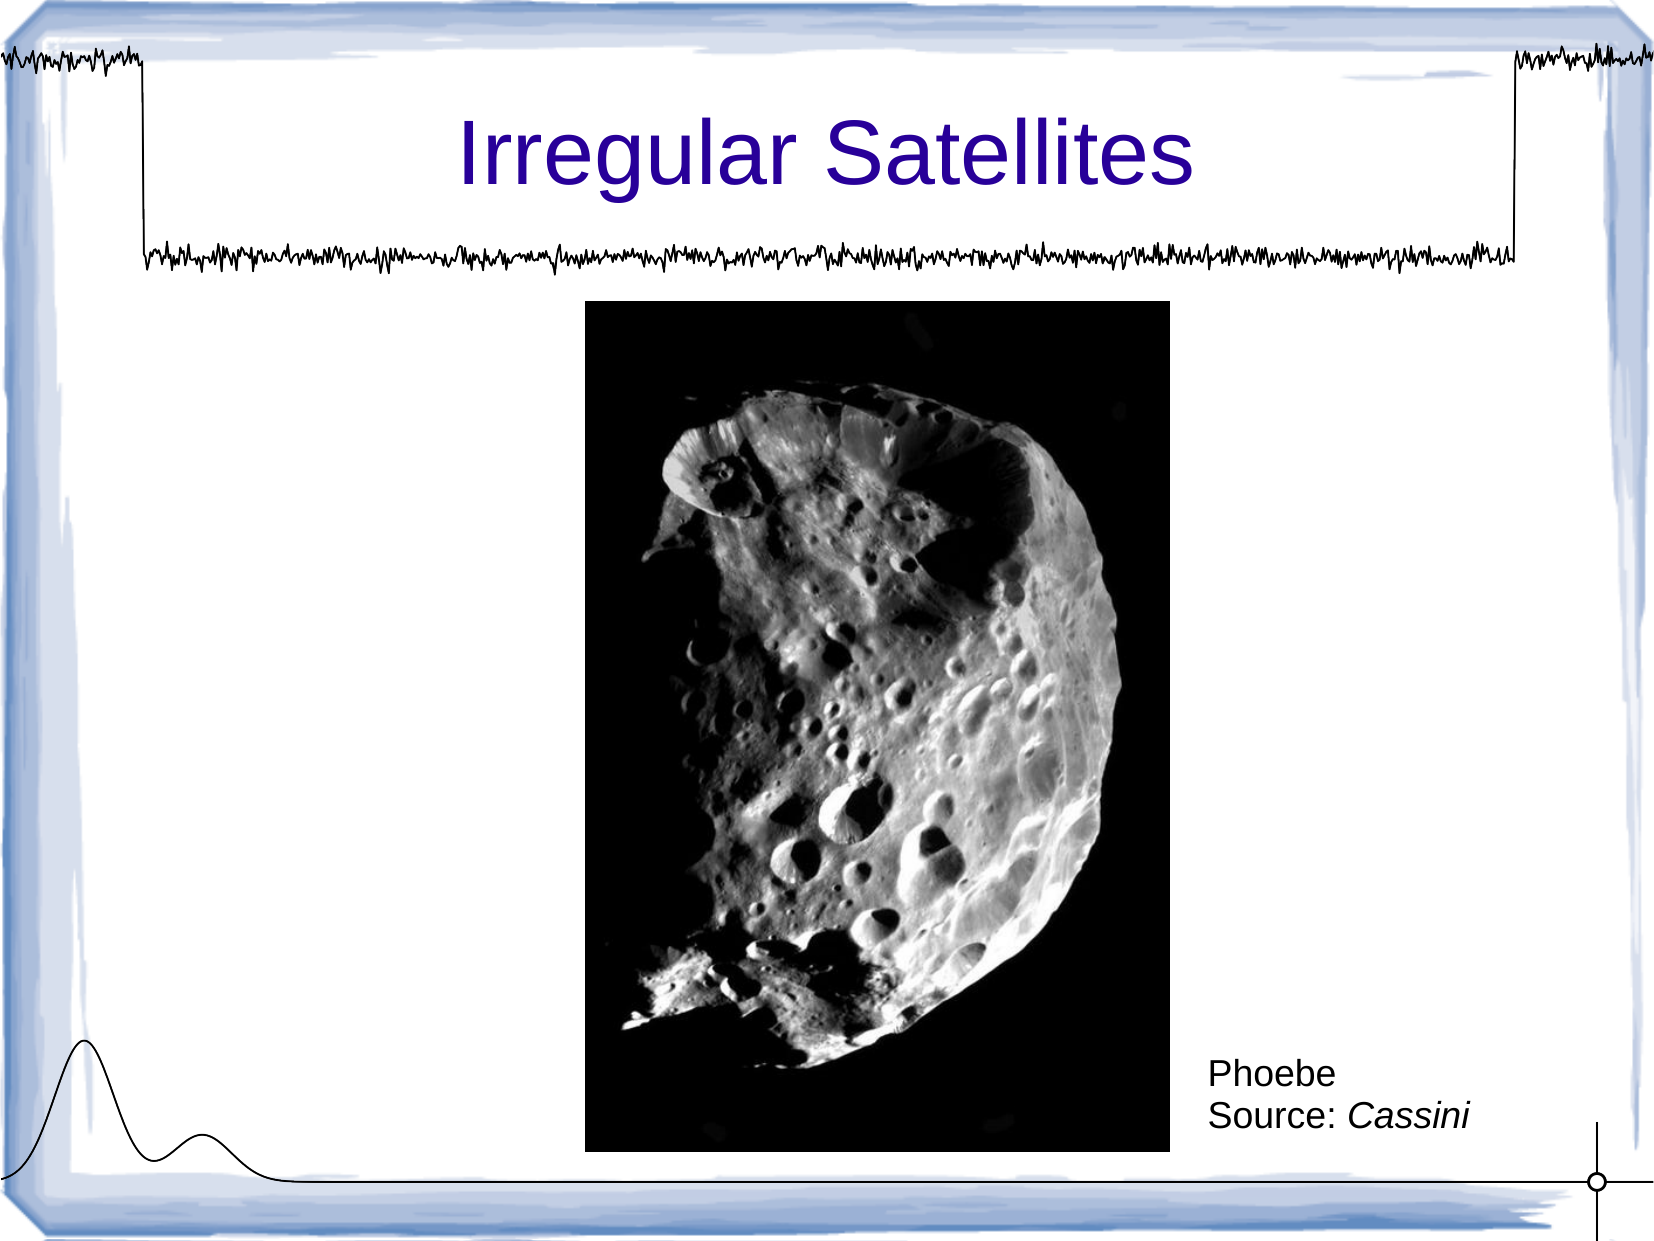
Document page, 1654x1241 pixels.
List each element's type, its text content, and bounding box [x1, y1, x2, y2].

picture [0, 0, 1654, 1241]
text_box Phoebe Source: Cassini [1192, 1045, 1485, 1145]
